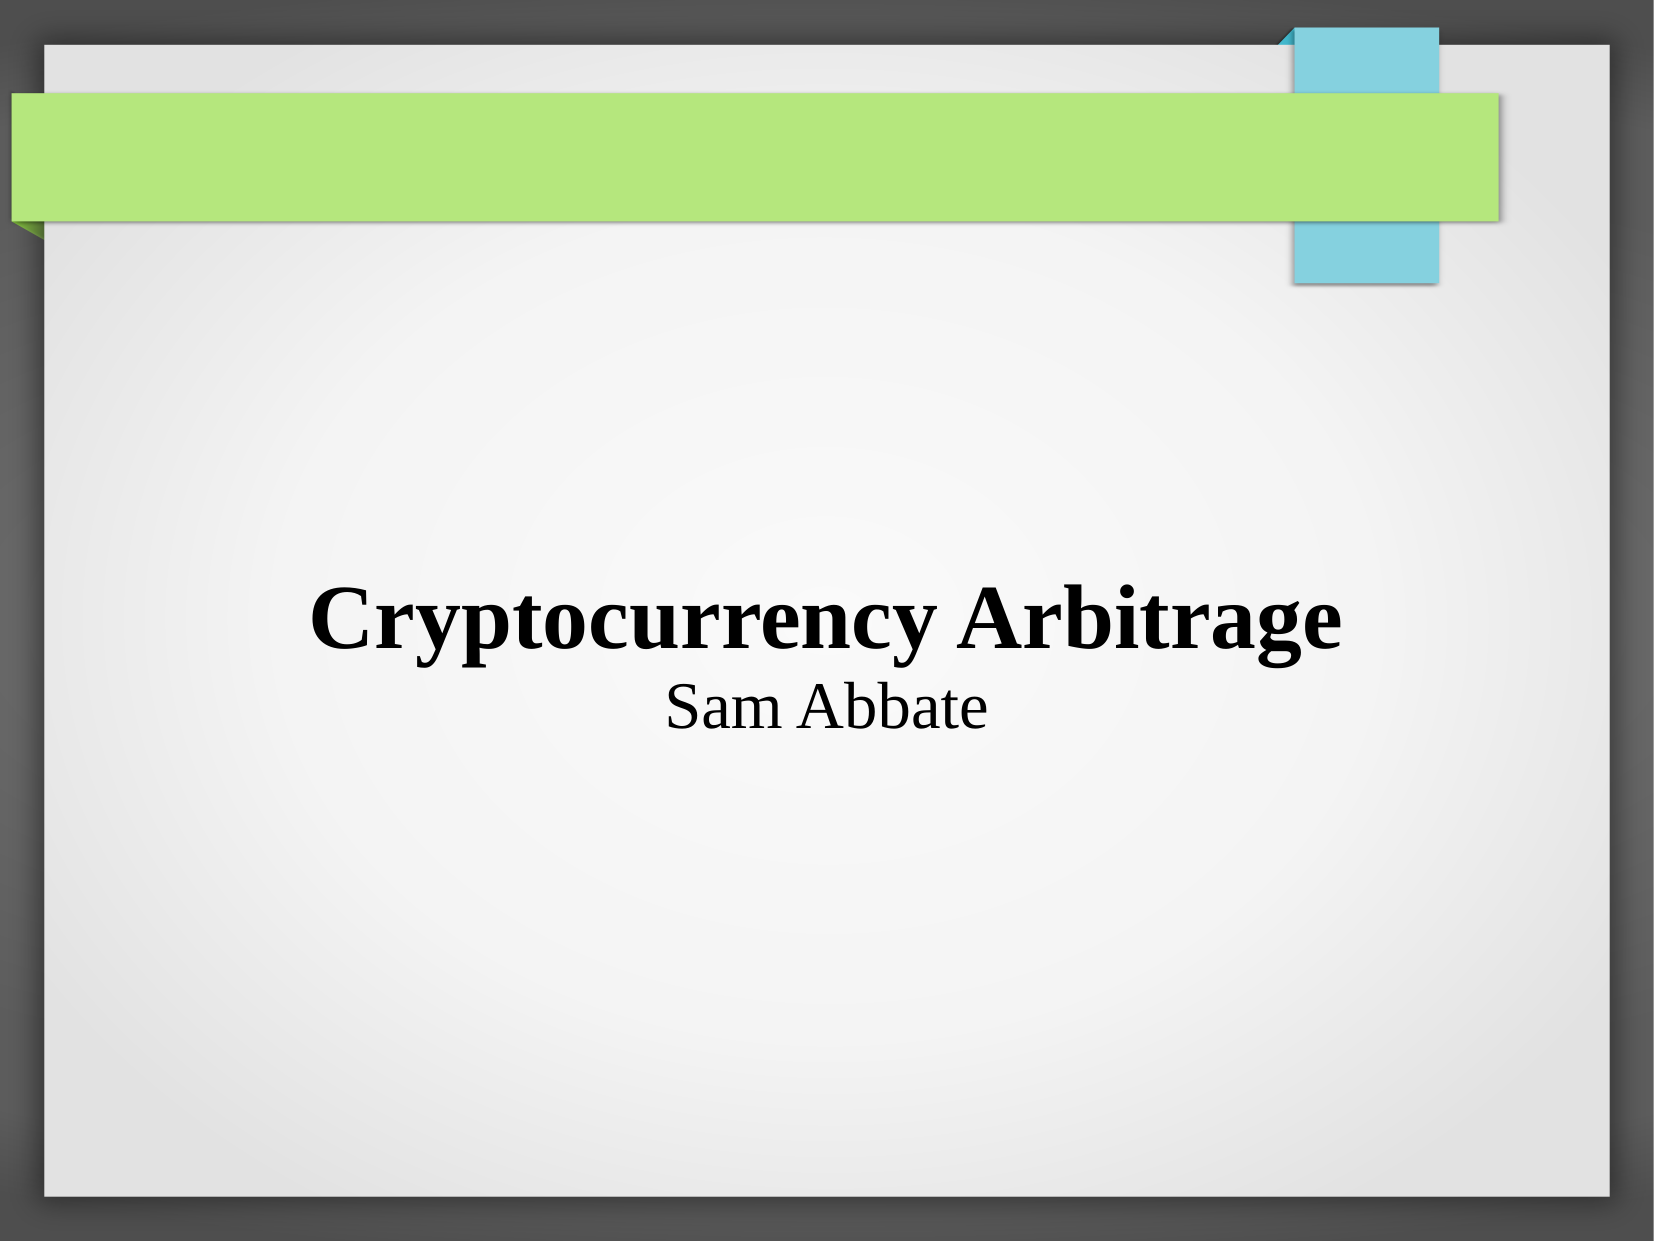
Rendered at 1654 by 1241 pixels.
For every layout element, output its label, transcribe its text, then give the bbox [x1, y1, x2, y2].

picture [0, 0, 1654, 1241]
subtitle Cryptocurrency Arbitrage Sam Abbate [82, 295, 1571, 1015]
